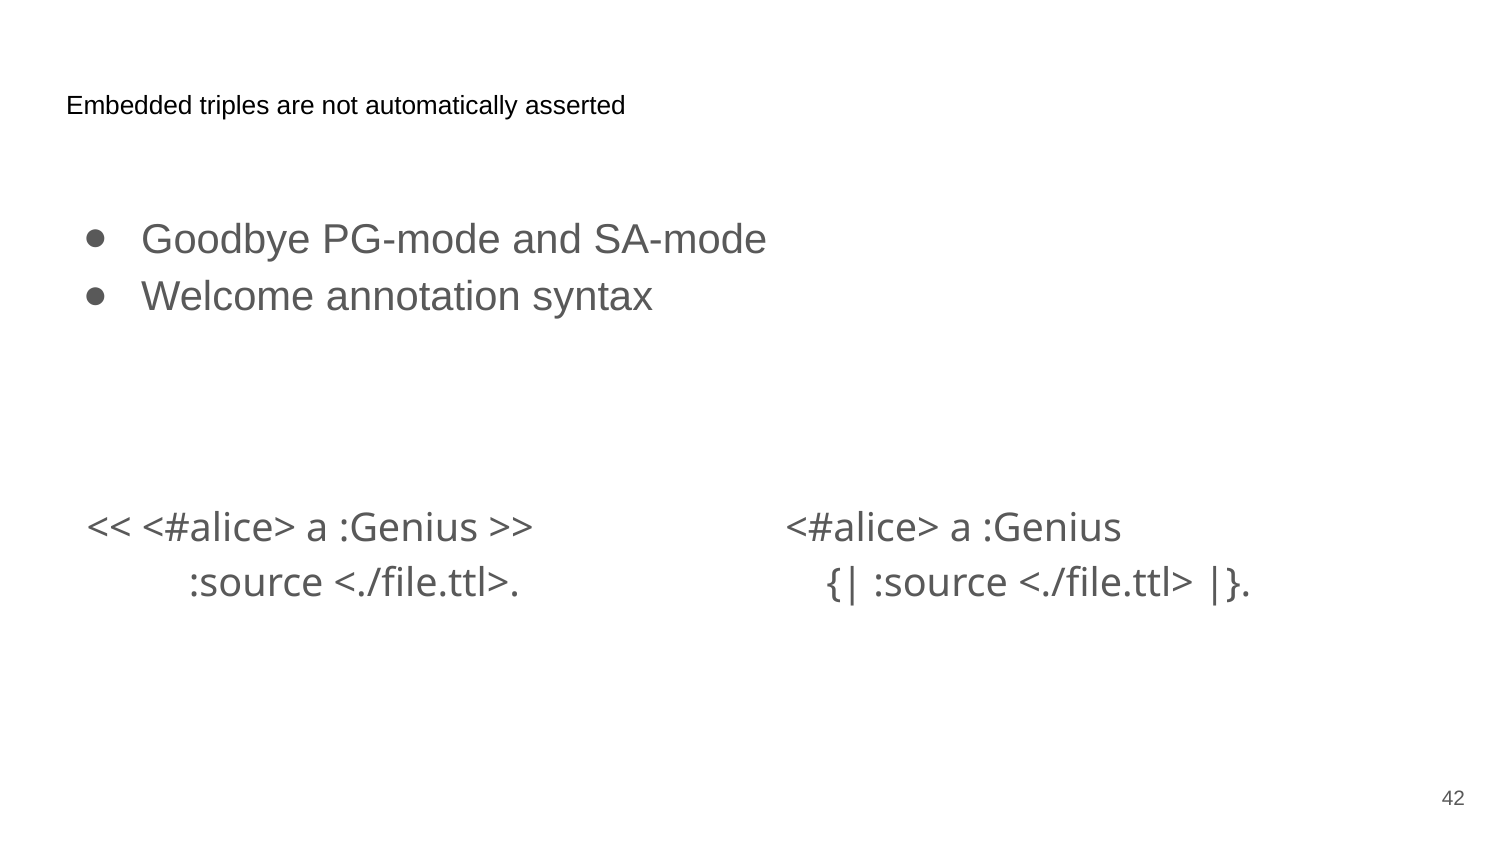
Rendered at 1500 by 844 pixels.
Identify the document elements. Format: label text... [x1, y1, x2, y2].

list << <#alice> a :Genius >> :source <./file.ttl>. [51, 349, 750, 750]
list Goodbye PG-mode and SA-mode Welcome annotation syntax [51, 189, 1449, 349]
title Embedded triples are not automatically asserted [51, 72, 1449, 167]
list <#alice> a :Genius {| :source <./file.ttl> |}. [750, 349, 1449, 750]
slide_number <number> [1389, 764, 1480, 830]
